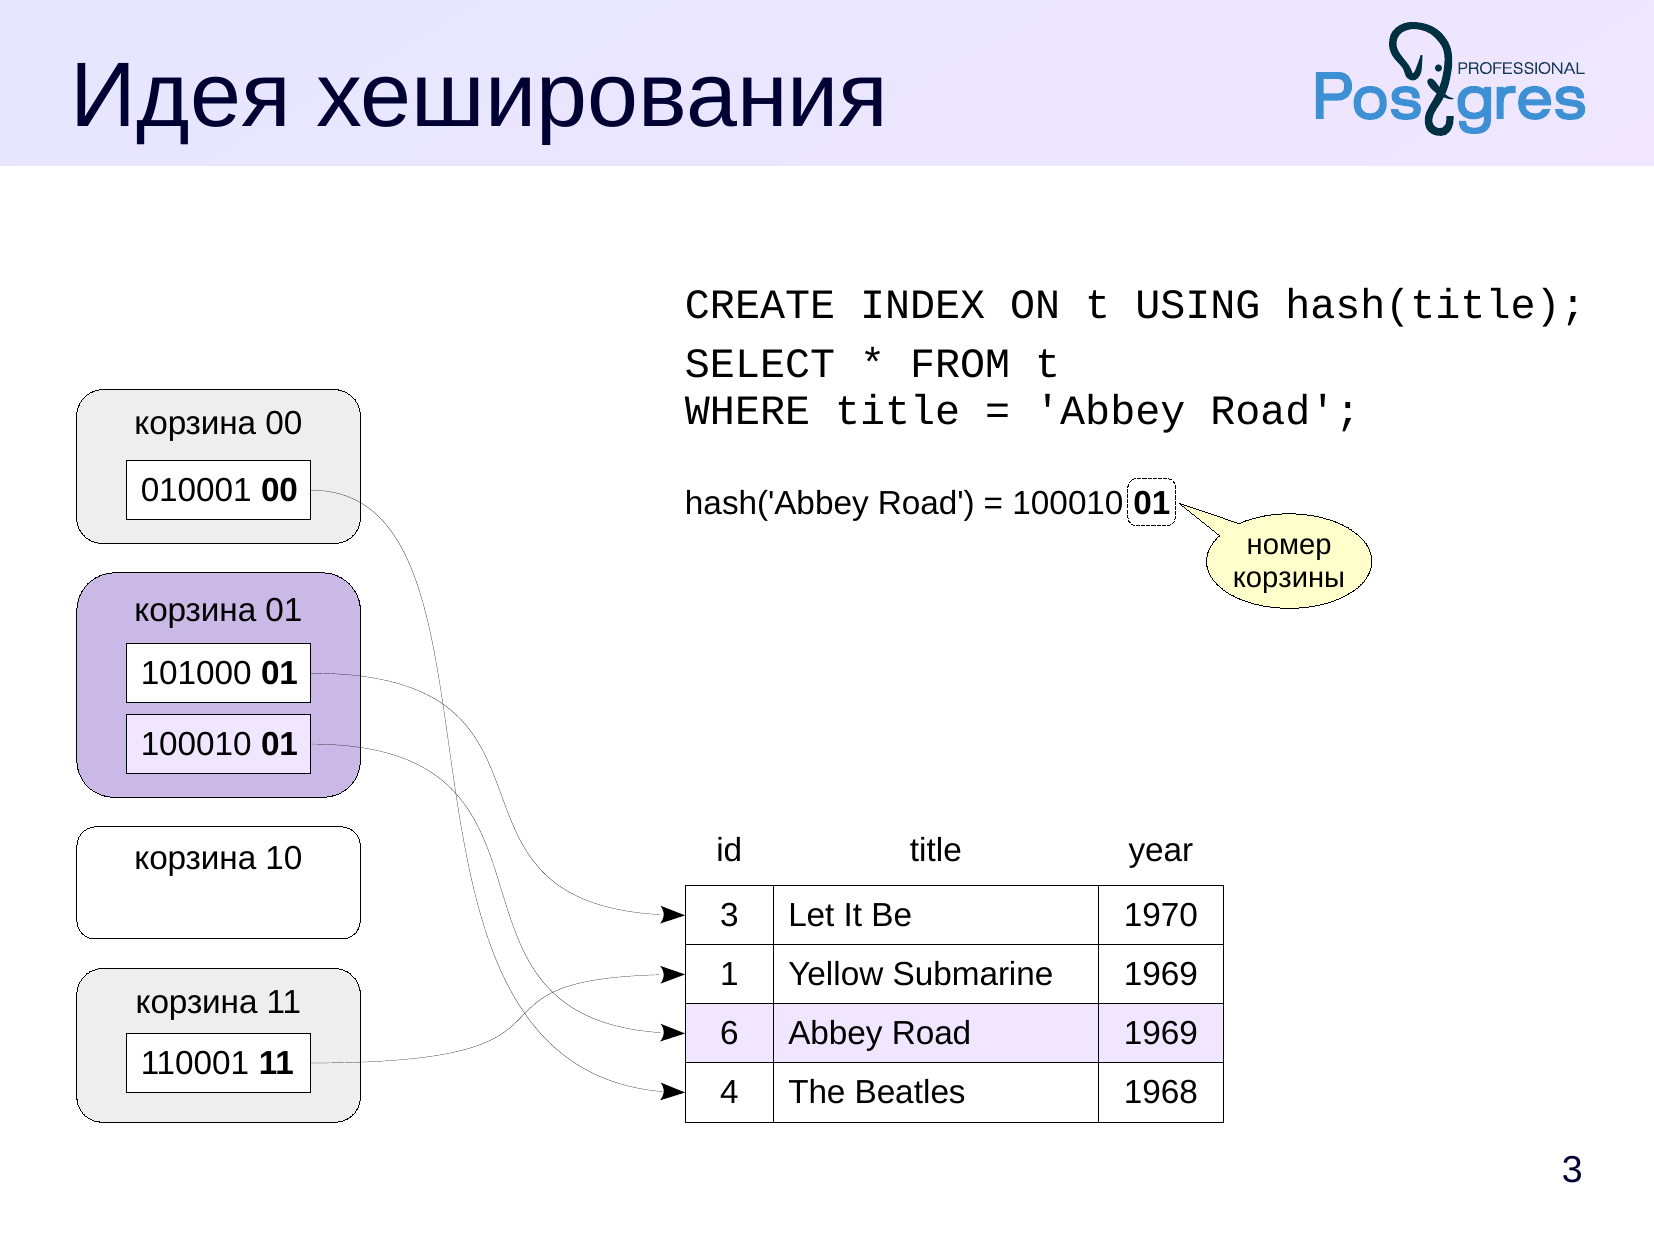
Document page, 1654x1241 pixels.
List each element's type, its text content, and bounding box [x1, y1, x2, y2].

text_box 4 [685, 1062, 773, 1123]
text_box 6 [685, 1003, 773, 1062]
text_box id [685, 826, 773, 875]
text_box 100010 01 [126, 714, 311, 774]
text_box 1 [685, 945, 773, 1003]
text_box title [773, 826, 1098, 875]
text_box номер корзины [1179, 503, 1372, 609]
text_box корзина 01 [76, 572, 361, 798]
text_box 1969 [1098, 1003, 1224, 1062]
text_box The Beatles [773, 1062, 1098, 1123]
text_box корзина 00 [76, 389, 361, 544]
text_box 3 [685, 885, 773, 945]
text_box 1968 [1098, 1062, 1224, 1123]
text_box Abbey Road [773, 1003, 1098, 1062]
text_box 1970 [1098, 885, 1224, 945]
text_box 110001 11 [126, 1033, 311, 1093]
text_box year [1098, 826, 1224, 875]
text_box 101000 01 [126, 643, 311, 703]
text_box Yellow Submarine [773, 945, 1098, 1003]
list CREATE INDEX ON t USING hash(title); SELECT * FROM t WHERE title = 'Abbey Road'; hash('Abbey Road') = 100010 01 [685, 283, 1607, 532]
text_box 010001 00 [126, 460, 311, 520]
title Идея хеширования [70, 43, 1261, 151]
text_box 1969 [1098, 945, 1224, 1003]
text_box корзина 10 [76, 826, 361, 939]
text_box Let It Be [773, 885, 1098, 945]
text_box корзина 11 [76, 968, 361, 1123]
